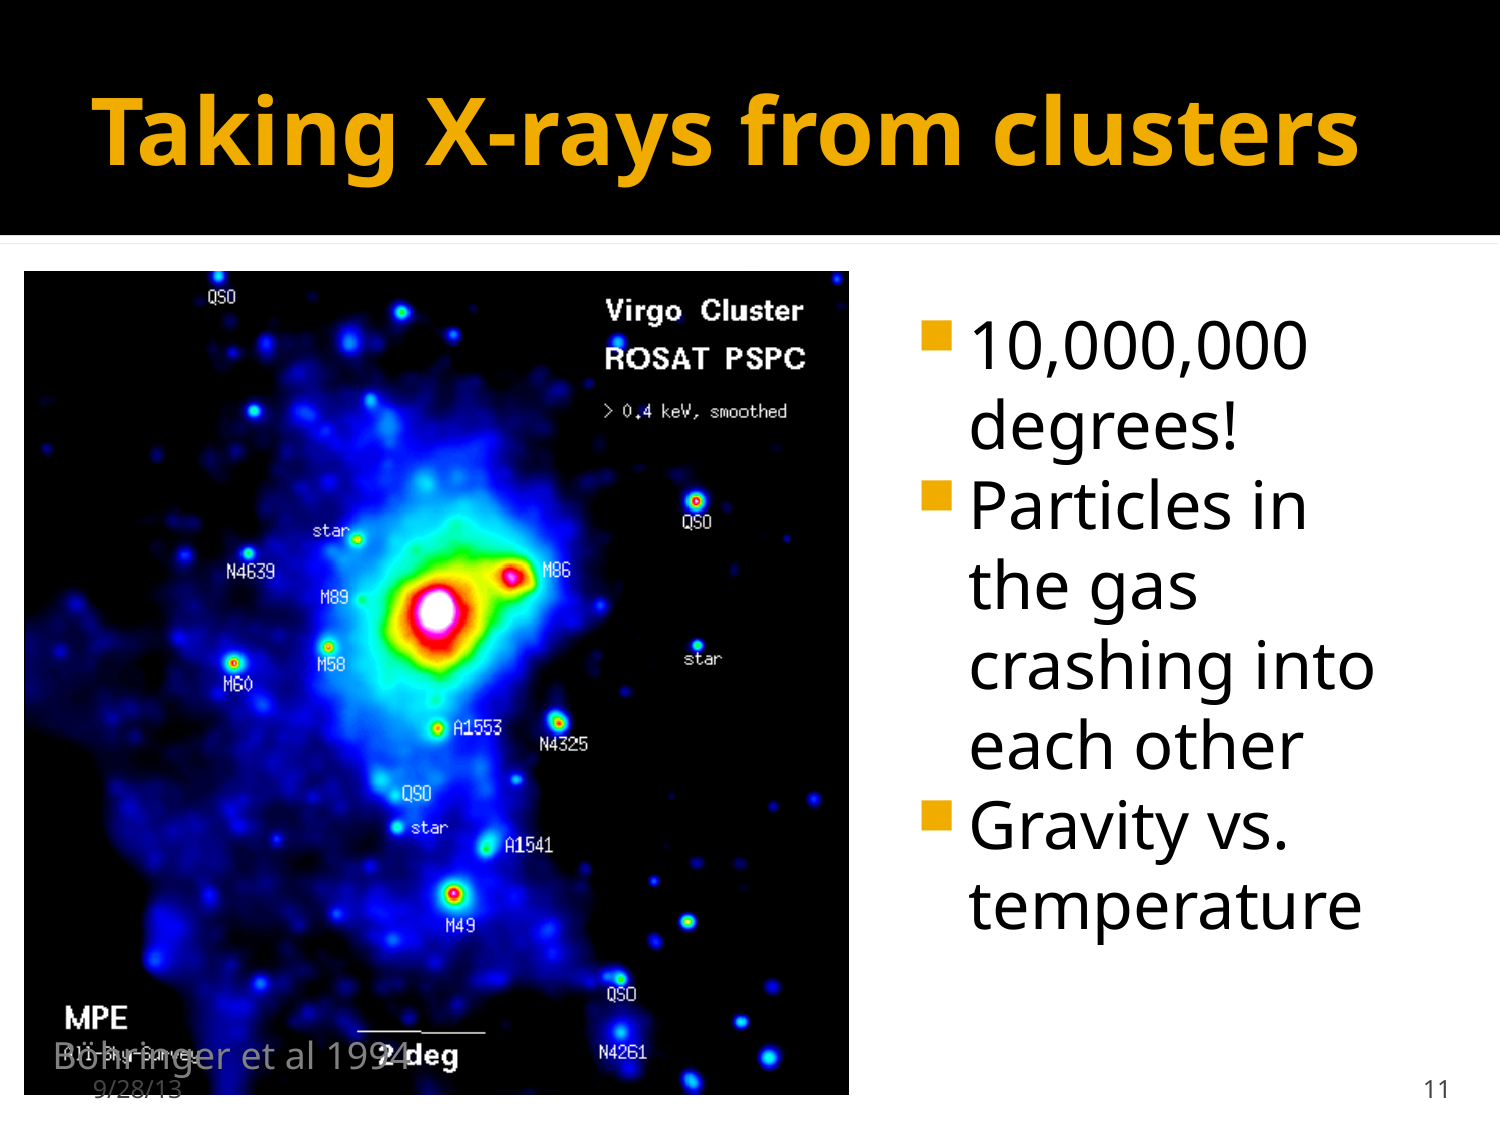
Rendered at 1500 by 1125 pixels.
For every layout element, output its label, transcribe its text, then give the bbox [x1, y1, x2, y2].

picture [425, 1085, 849, 1096]
title Taking X-rays from clusters [75, 25, 1425, 231]
text_box Böhringer et al 1994 [37, 1024, 875, 1085]
slide_number <number> [1345, 1062, 1467, 1108]
list 10,000,000 degrees! Particles in the gas crashing into each other Gravity vs. temperature [887, 287, 1425, 1030]
slide_number 9/28/13 [75, 1062, 425, 1108]
picture [24, 271, 849, 1096]
